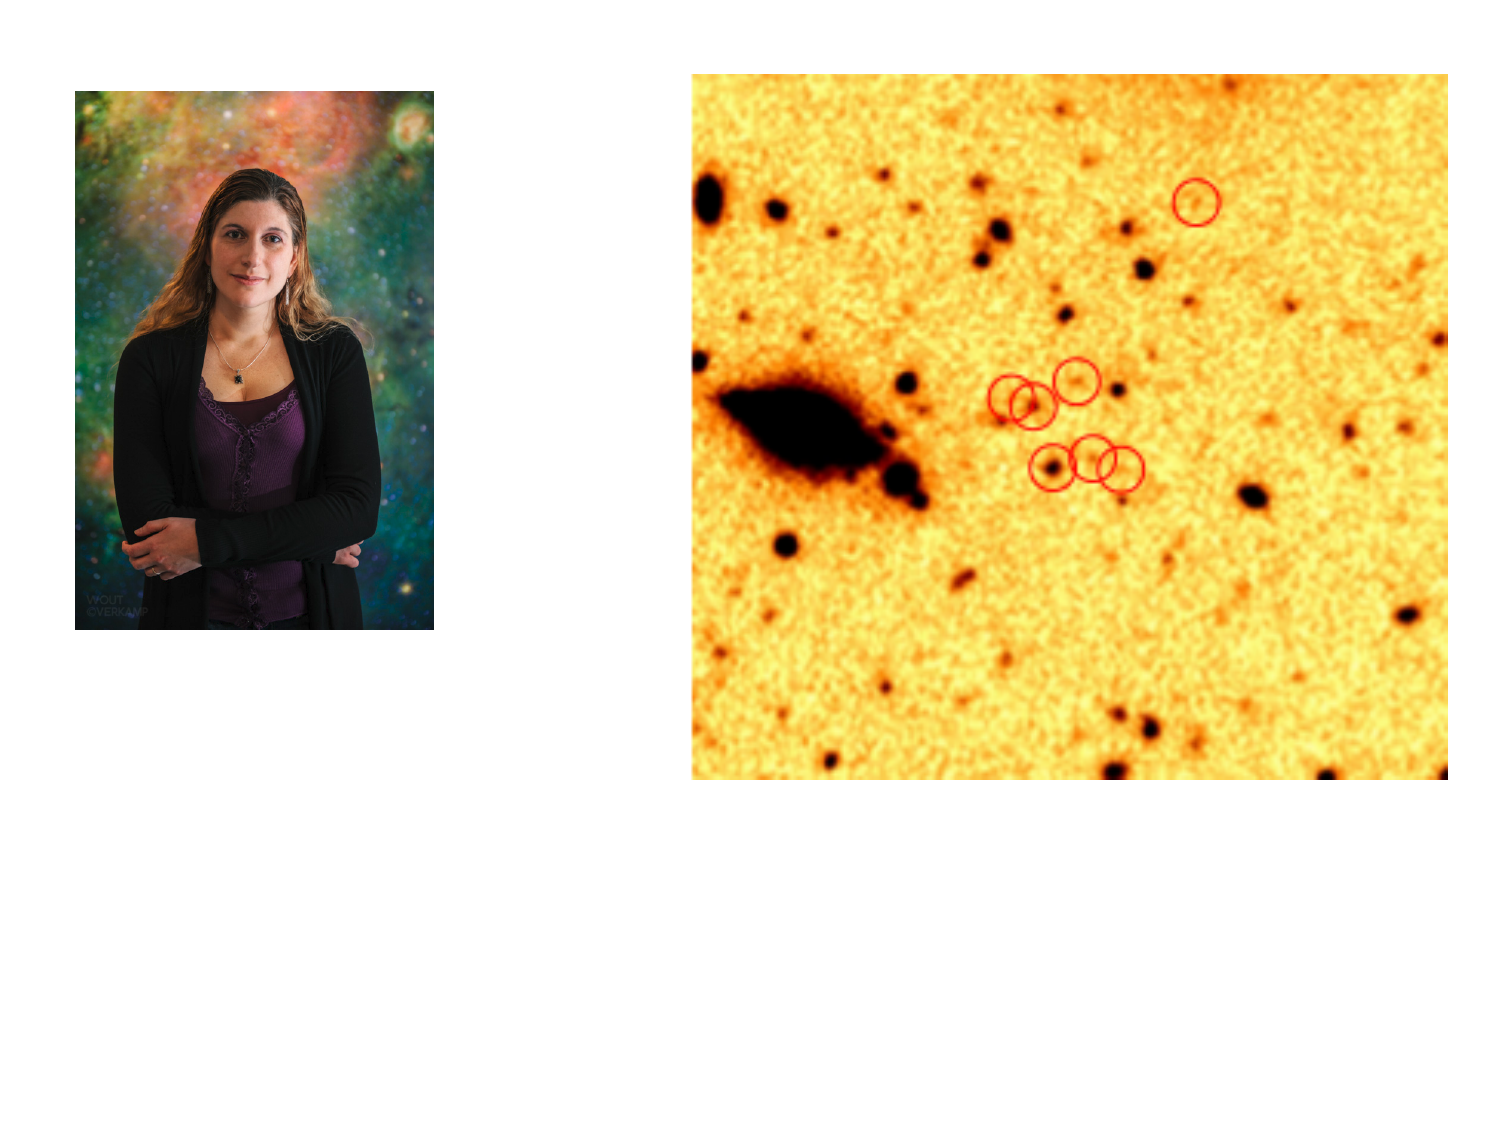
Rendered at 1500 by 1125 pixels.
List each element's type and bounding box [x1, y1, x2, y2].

picture [690, 74, 1448, 781]
picture [75, 91, 434, 631]
